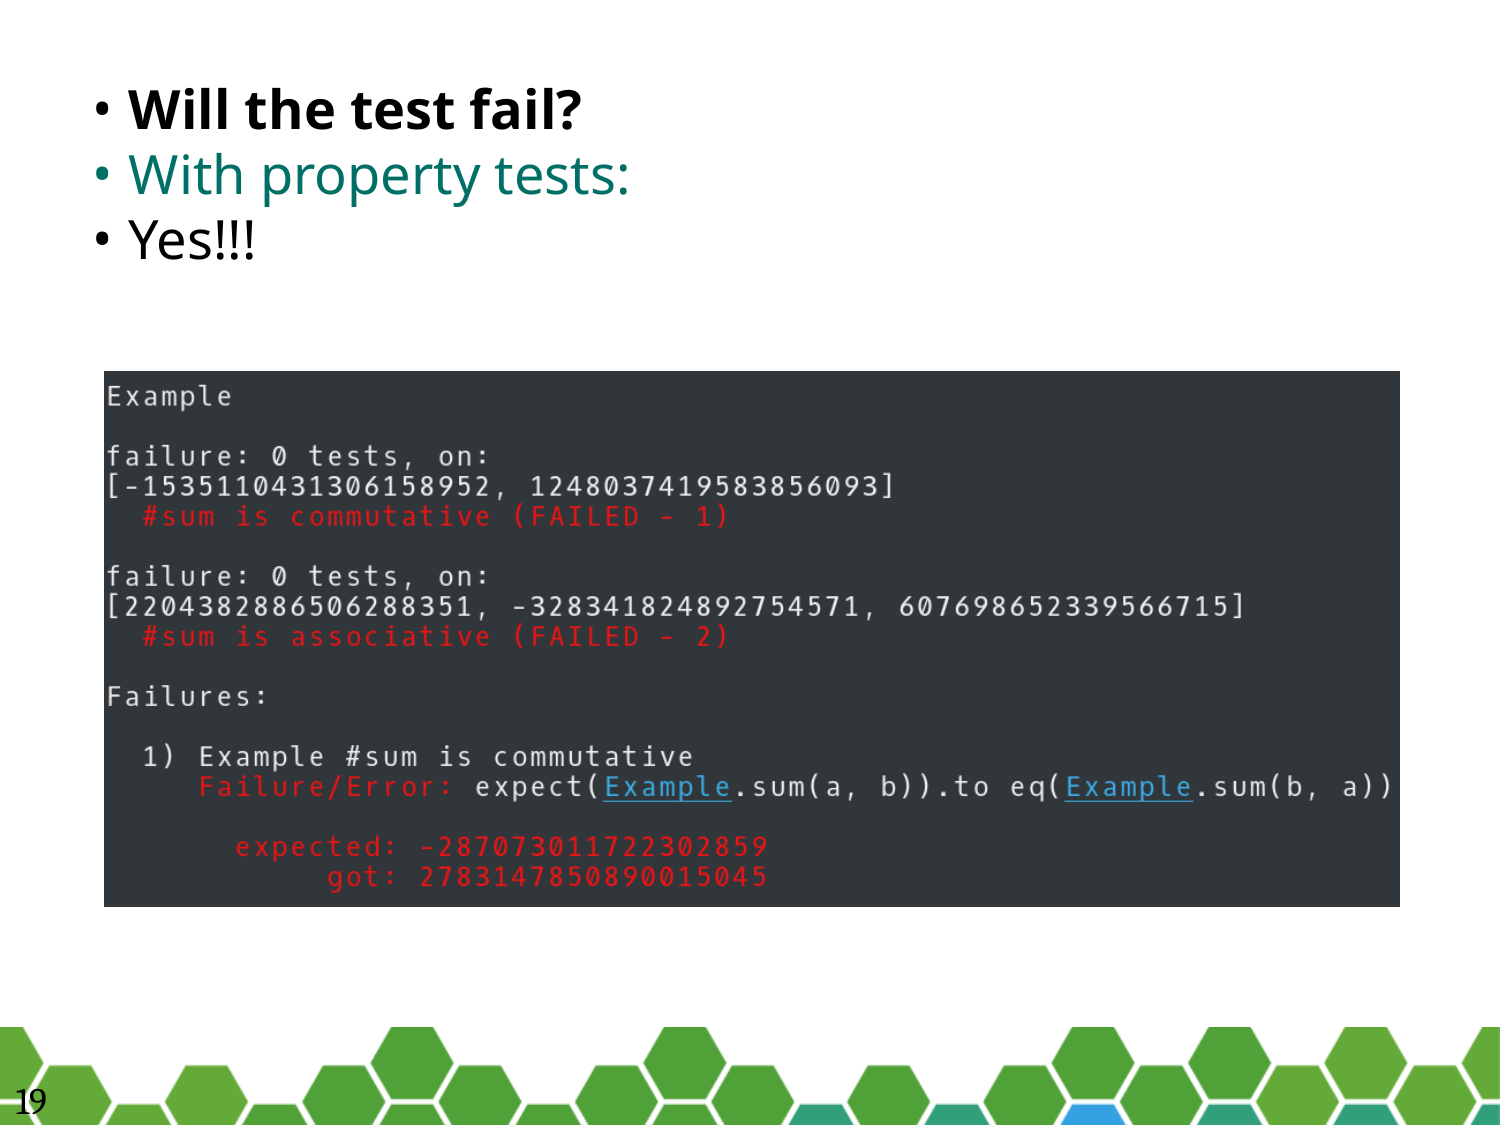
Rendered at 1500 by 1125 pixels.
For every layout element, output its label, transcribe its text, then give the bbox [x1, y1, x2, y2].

text_box Will the test fail? With property tests: Yes!!! [92, 75, 1467, 728]
picture [0, 1027, 1500, 1125]
picture [104, 371, 1400, 907]
